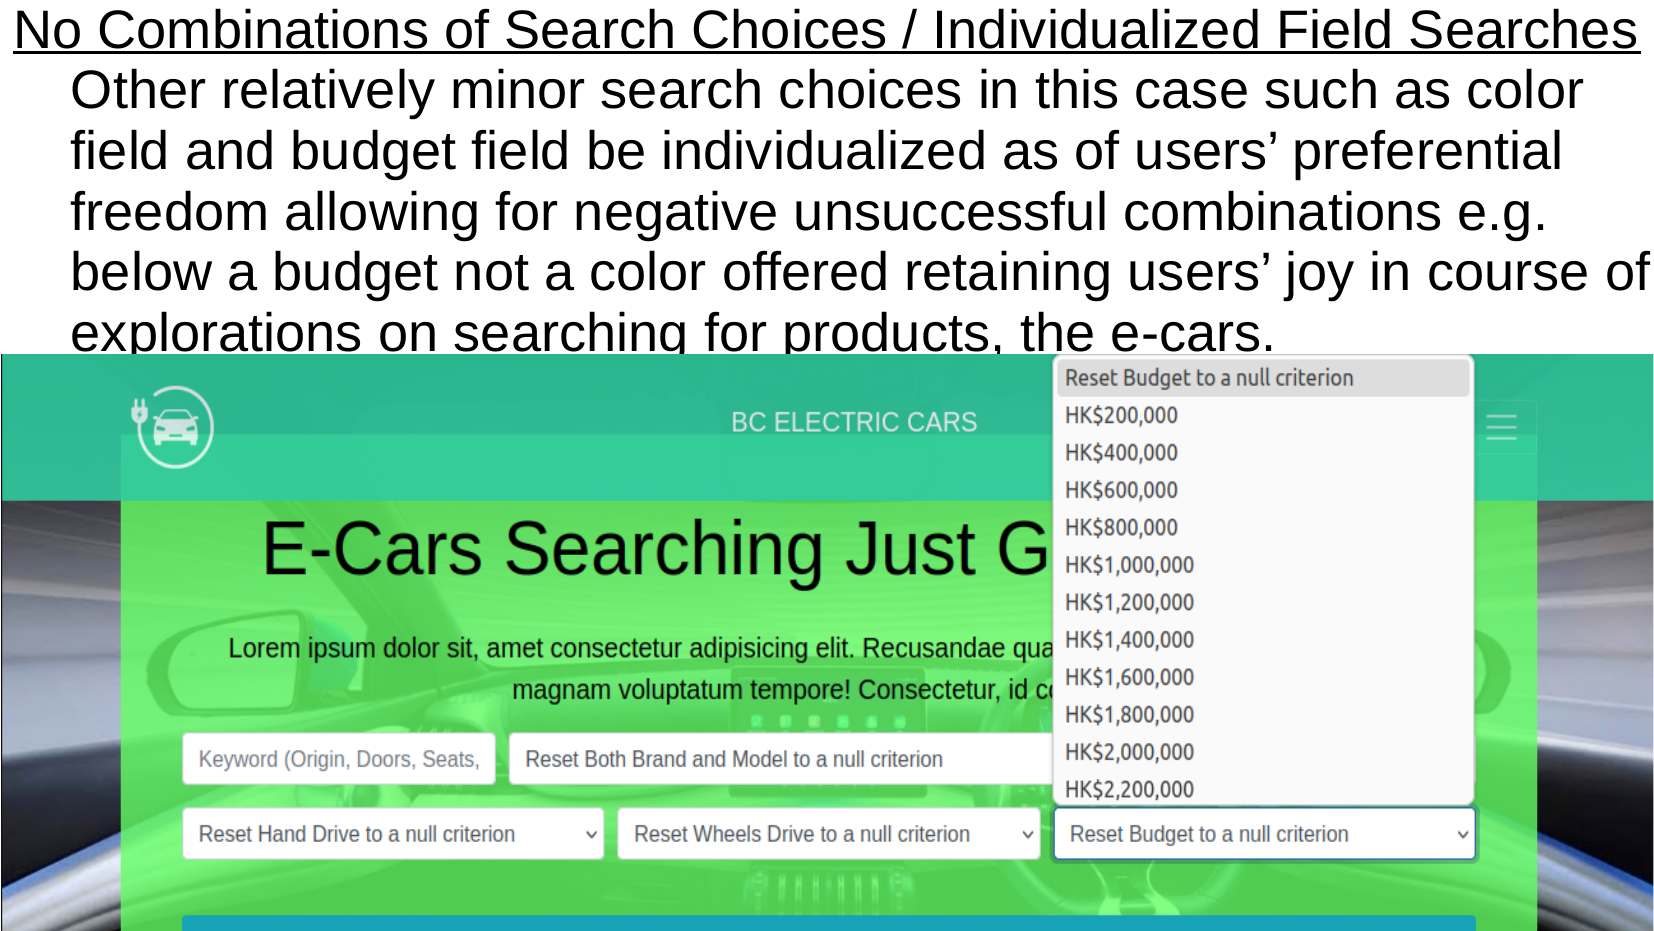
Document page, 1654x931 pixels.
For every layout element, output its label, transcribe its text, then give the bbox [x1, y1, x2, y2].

picture [1, 354, 1654, 931]
list Other relatively minor search choices in this case such as color field and budget field be individualized as of users’ preferential freedom allowing for negative unsuccessful combinations e.g. below a budget not a color offered retaining users’ joy in course of explorations on searching for products, the e-cars. [0, 59, 1654, 355]
title No Combinations of Search Choices / Individualized Field Searches [0, 0, 1654, 59]
